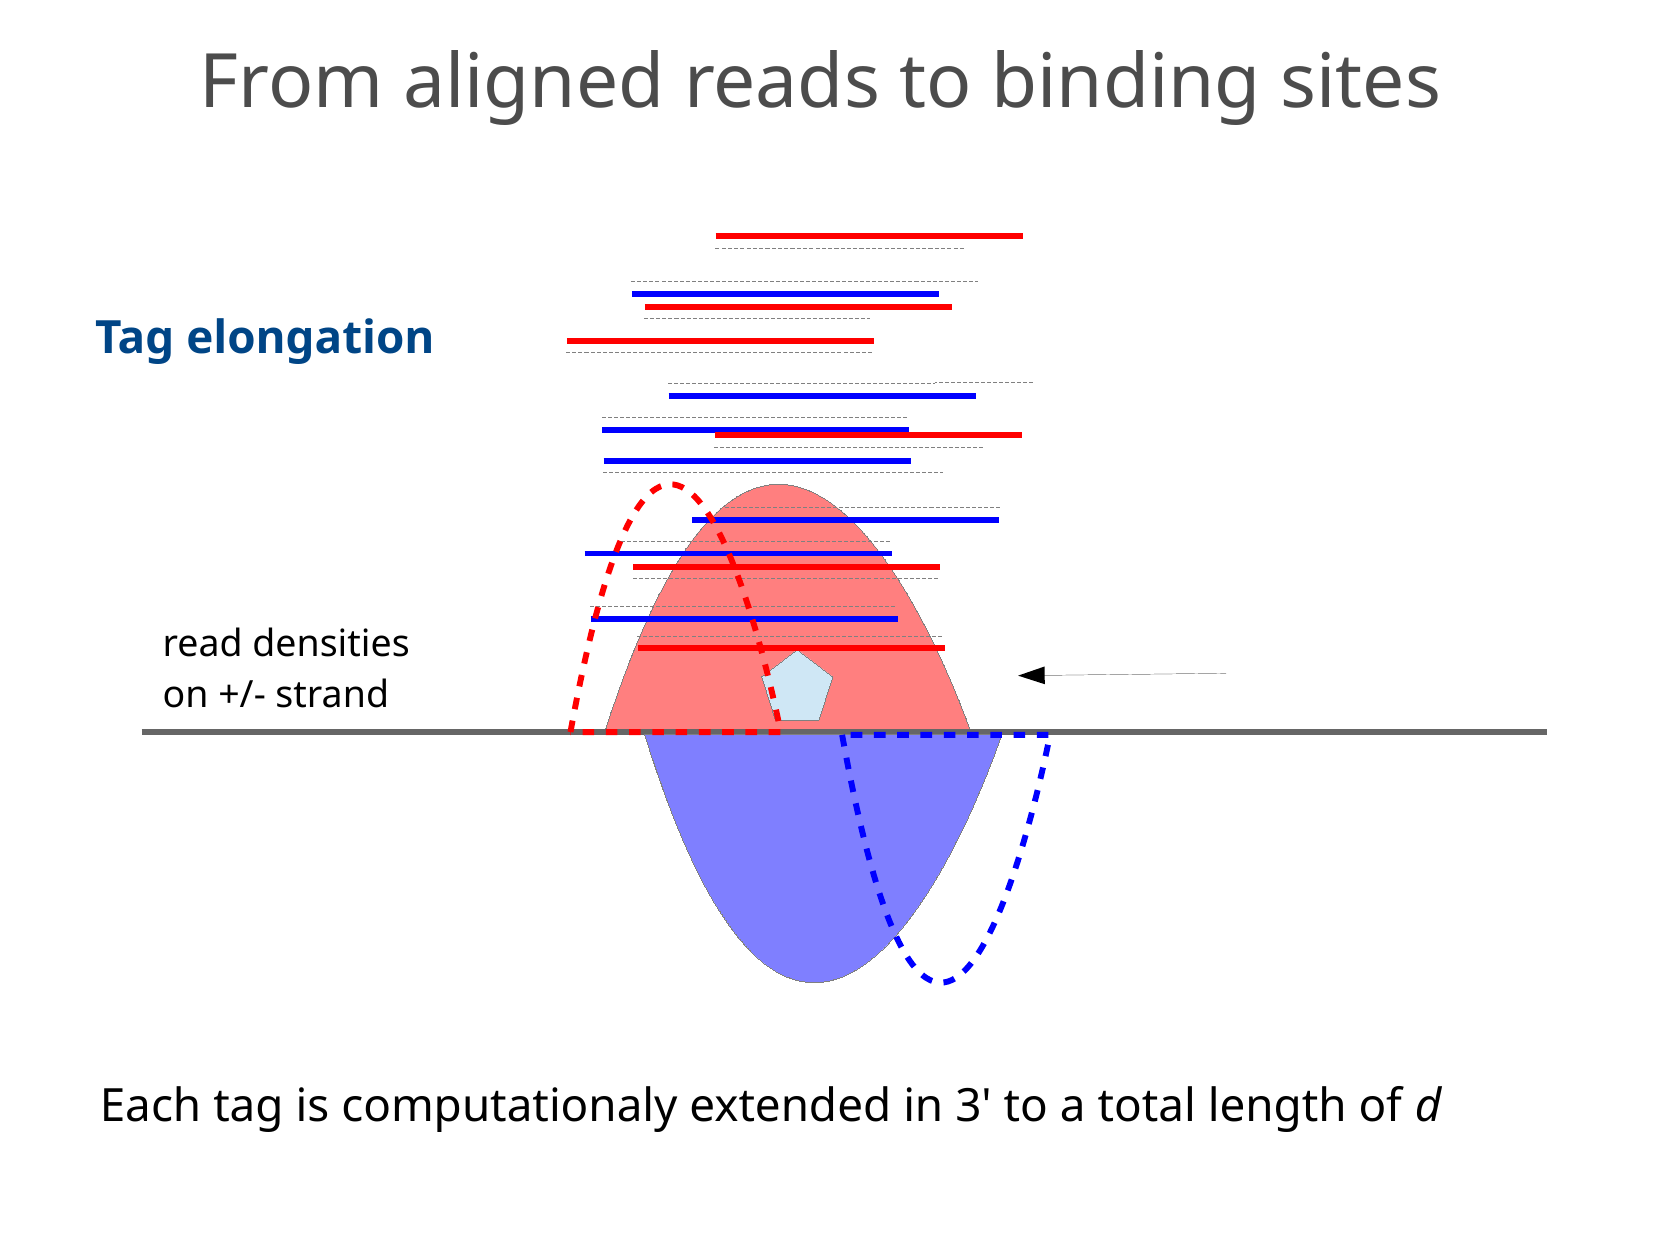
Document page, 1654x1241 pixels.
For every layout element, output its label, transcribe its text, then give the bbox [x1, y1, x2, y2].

title From aligned reads to binding sites [76, 2, 1565, 154]
text_box [605, 570, 970, 729]
text_box [644, 734, 1001, 983]
text_box [714, 484, 849, 517]
text_box [676, 556, 729, 564]
text_box [734, 556, 889, 564]
text_box read densities on +/- strand [147, 609, 443, 713]
text_box Each tag is computationaly extended in 3' to a total length of d [85, 1065, 1566, 1164]
text_box [684, 523, 879, 551]
text_box Tag elongation [80, 297, 491, 366]
